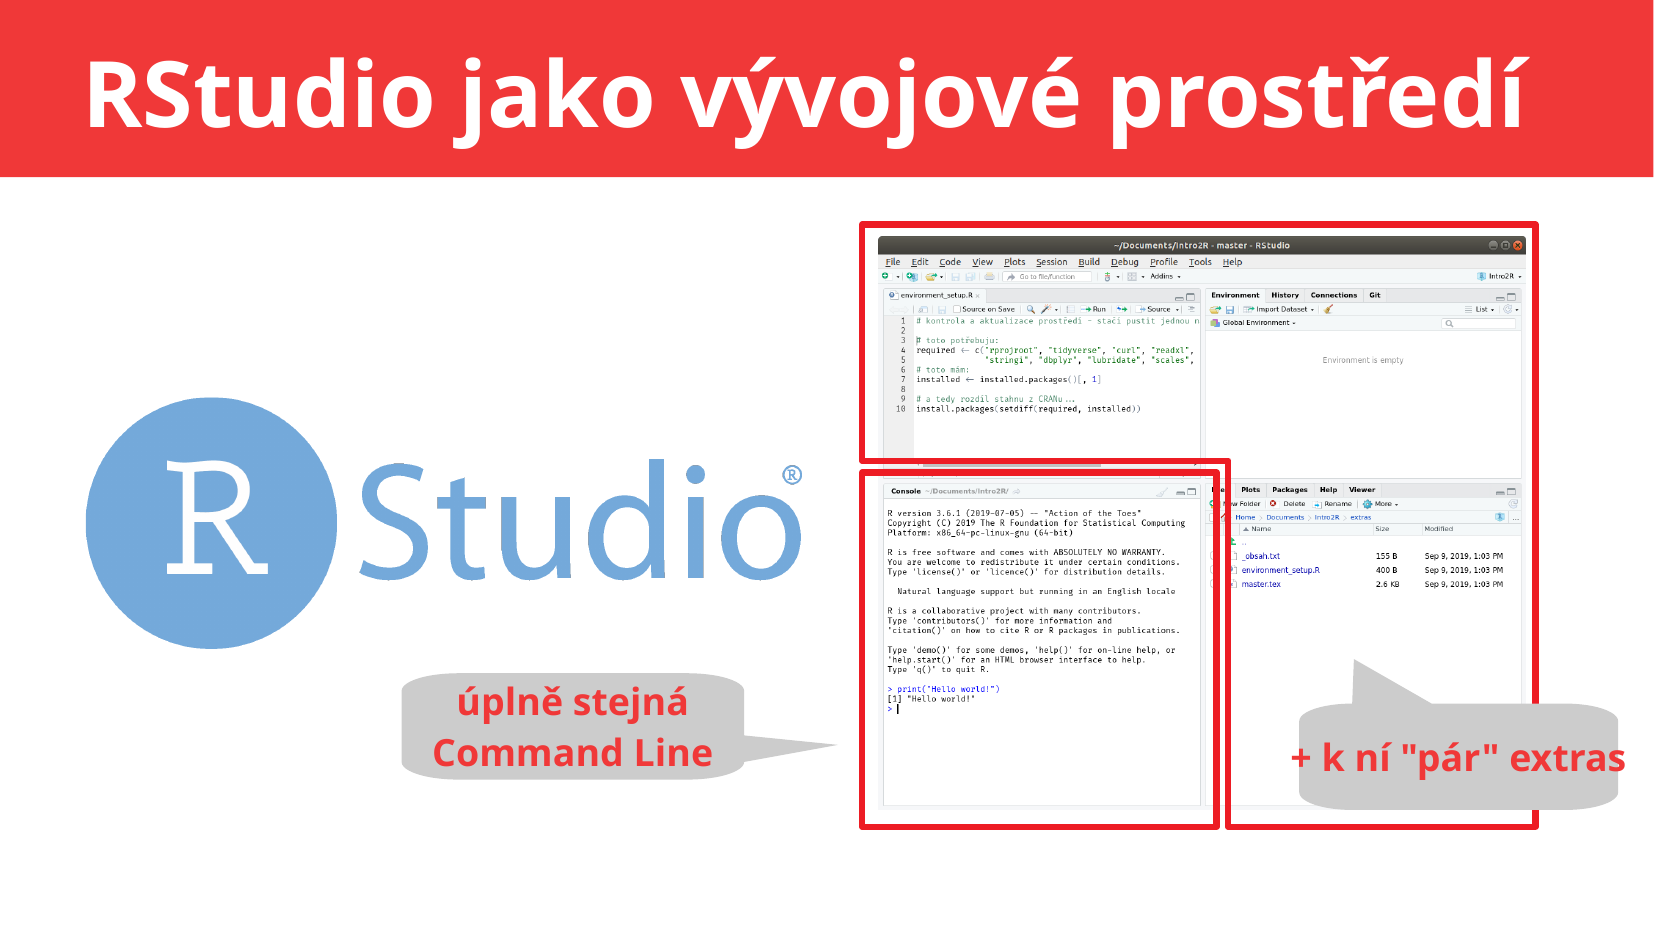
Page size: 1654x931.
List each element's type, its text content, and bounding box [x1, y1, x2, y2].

picture [82, 396, 805, 650]
title RStudio jako vývojové prostředí [82, 14, 1571, 171]
text_box + k ní "pár" extras [1299, 659, 1619, 810]
picture [878, 236, 1526, 810]
picture [878, 476, 1213, 810]
picture [878, 464, 1225, 810]
text_box úplně stejná Command Line [401, 673, 839, 780]
